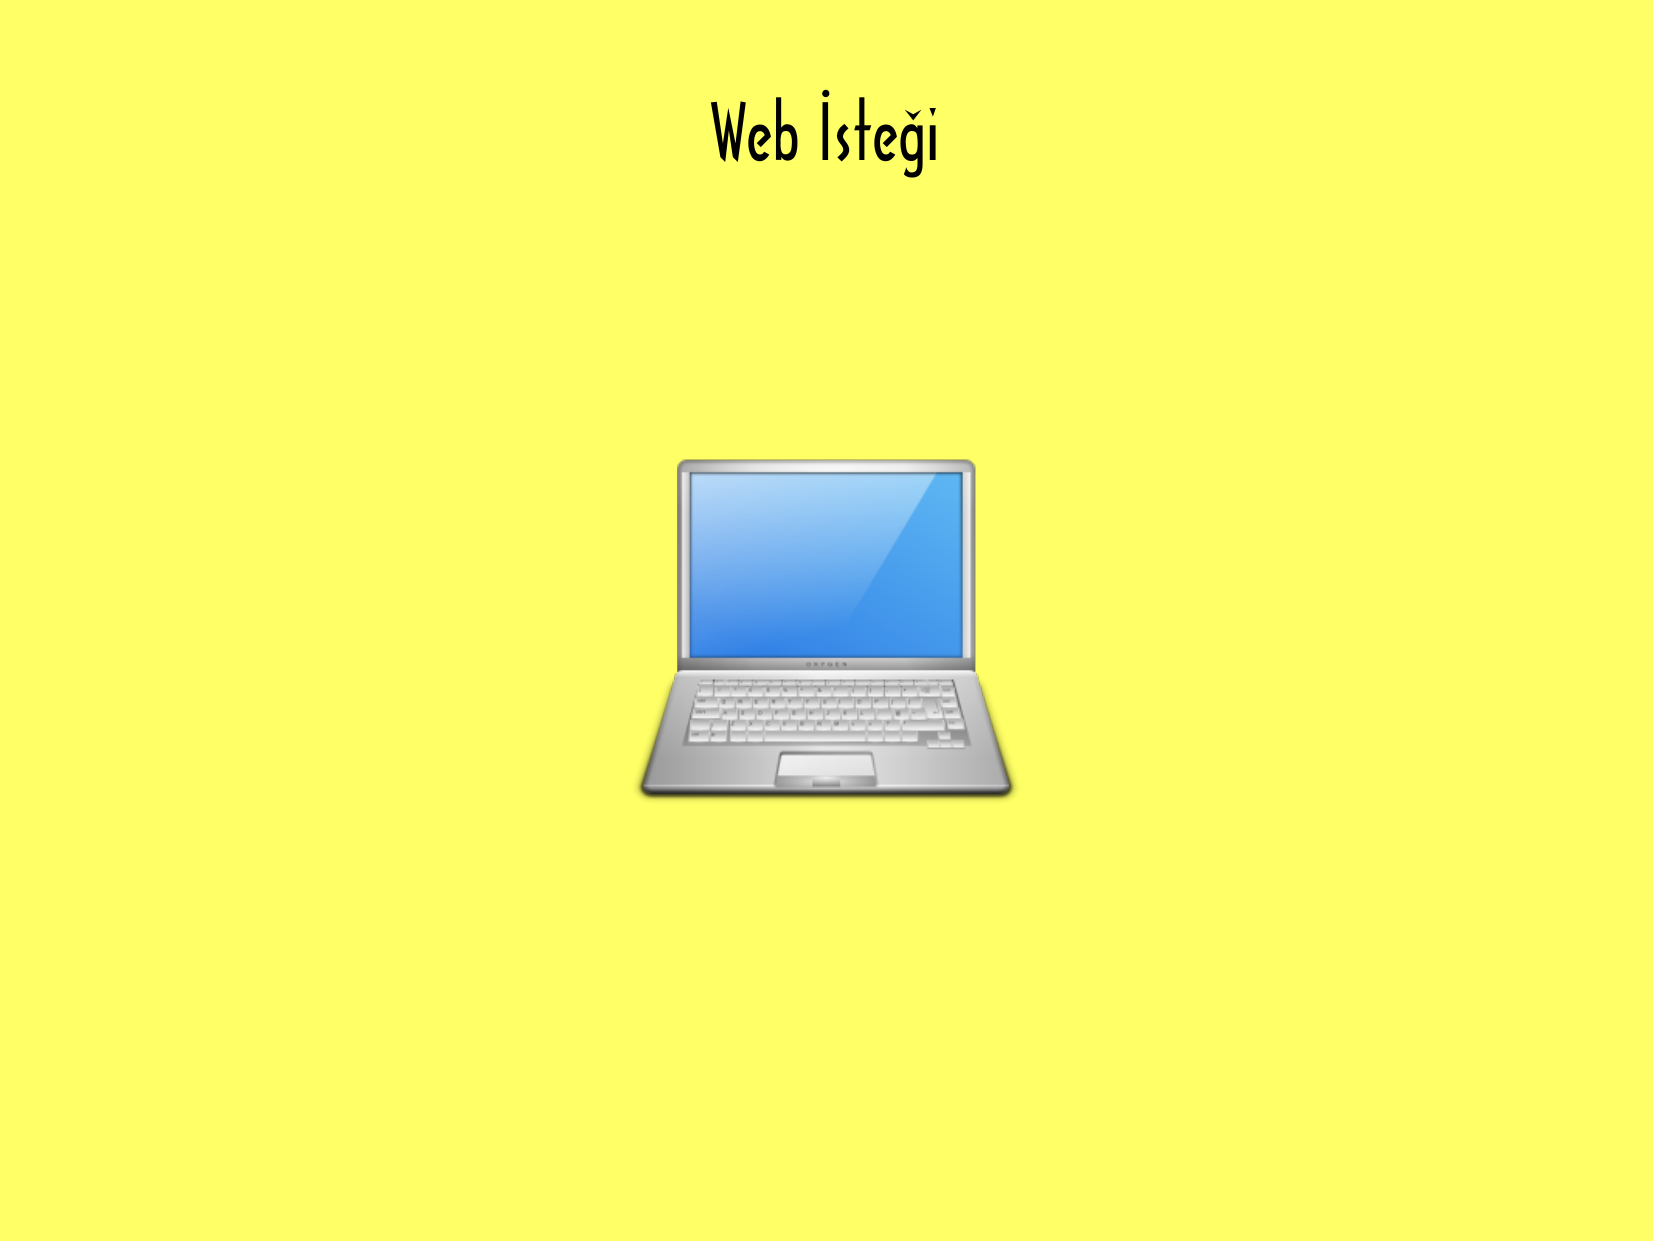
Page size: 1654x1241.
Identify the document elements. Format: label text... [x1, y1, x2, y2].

picture [628, 423, 1025, 819]
text_box Web İsteği [695, 90, 958, 186]
